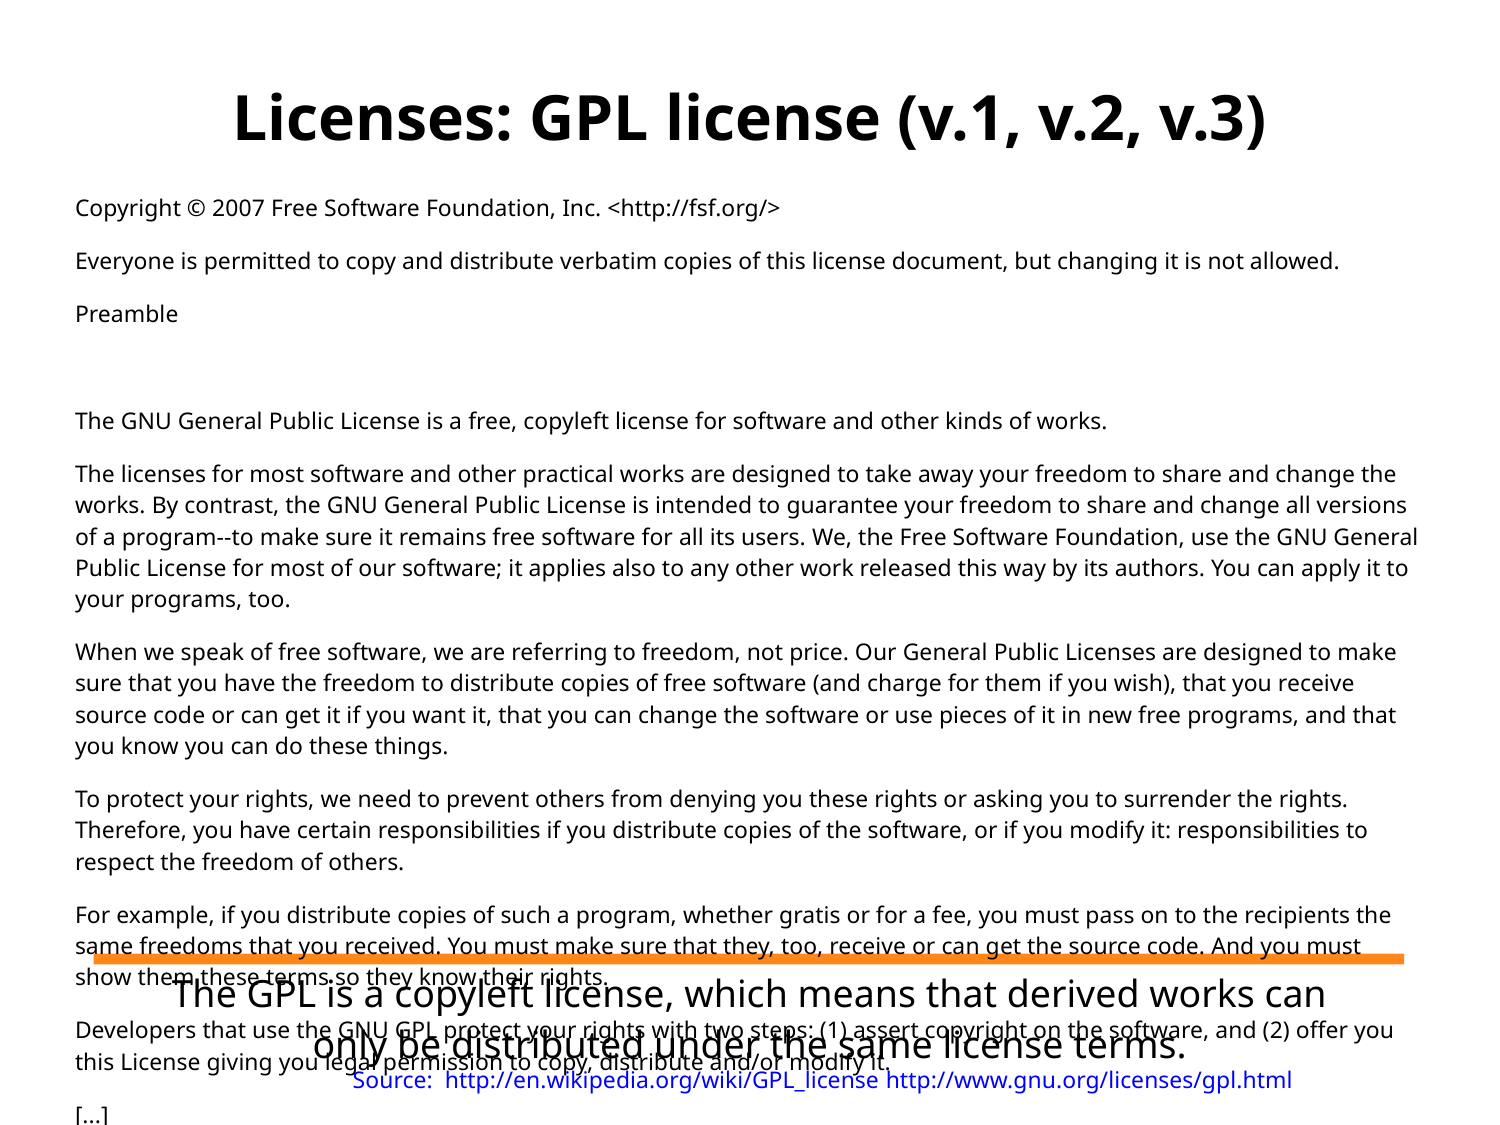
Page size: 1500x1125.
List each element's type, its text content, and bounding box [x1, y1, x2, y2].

title Licenses: GPL license (v.1, v.2, v.3) [75, 44, 1426, 188]
text_box The GPL is a copyleft license, which means that derived works can only be distributed under the same license terms. [154, 960, 1346, 1064]
text_box Source: http://en.wikipedia.org/wiki/GPL_license http://www.gnu.org/licenses/gpl.html [337, 1056, 1163, 1098]
picture [0, 0, 1500, 1125]
list Copyright © 2007 Free Software Foundation, Inc. <http://fsf.org/> Everyone is permitted to copy and distribute verbatim copies of this license document, but changing it is not allowed. Preamble The GNU General Public License is a free, copyleft license for software and other kinds of works. The licenses for most software and other practical works are designed to take away your freedom to share and change the works. By contrast, the GNU General Public License is intended to guarantee your freedom to share and change all versions of a program--to make sure it remains free software for all its users. We, the Free Software Foundation, use the GNU General Public License for most of our software; it applies also to any other work released this way by its authors. You can apply it to your programs, too. When we speak of free software, we are referring to freedom, not price. Our General Public Licenses are designed to make sure that you have the freedom to distribute copies of free software (and charge for them if you wish), that you receive source code or can get it if you want it, that you can change the software or use pieces of it in new free programs, and that you know you can do these things. To protect your rights, we need to prevent others from denying you these rights or asking you to surrender the rights. Therefore, you have certain responsibilities if you distribute copies of the software, or if you modify it: responsibilities to respect the freedom of others. For example, if you distribute copies of such a program, whether gratis or for a fee, you must pass on to the recipients the same freedoms that you received. You must make sure that they, too, receive or can get the source code. And you must show them these terms so they know their rights. Developers that use the GNU GPL protect your rights with two steps: (1) assert copyright on the software, and (2) offer you this License giving you legal permission to copy, distribute and/or modify it. [...] [75, 191, 1426, 947]
